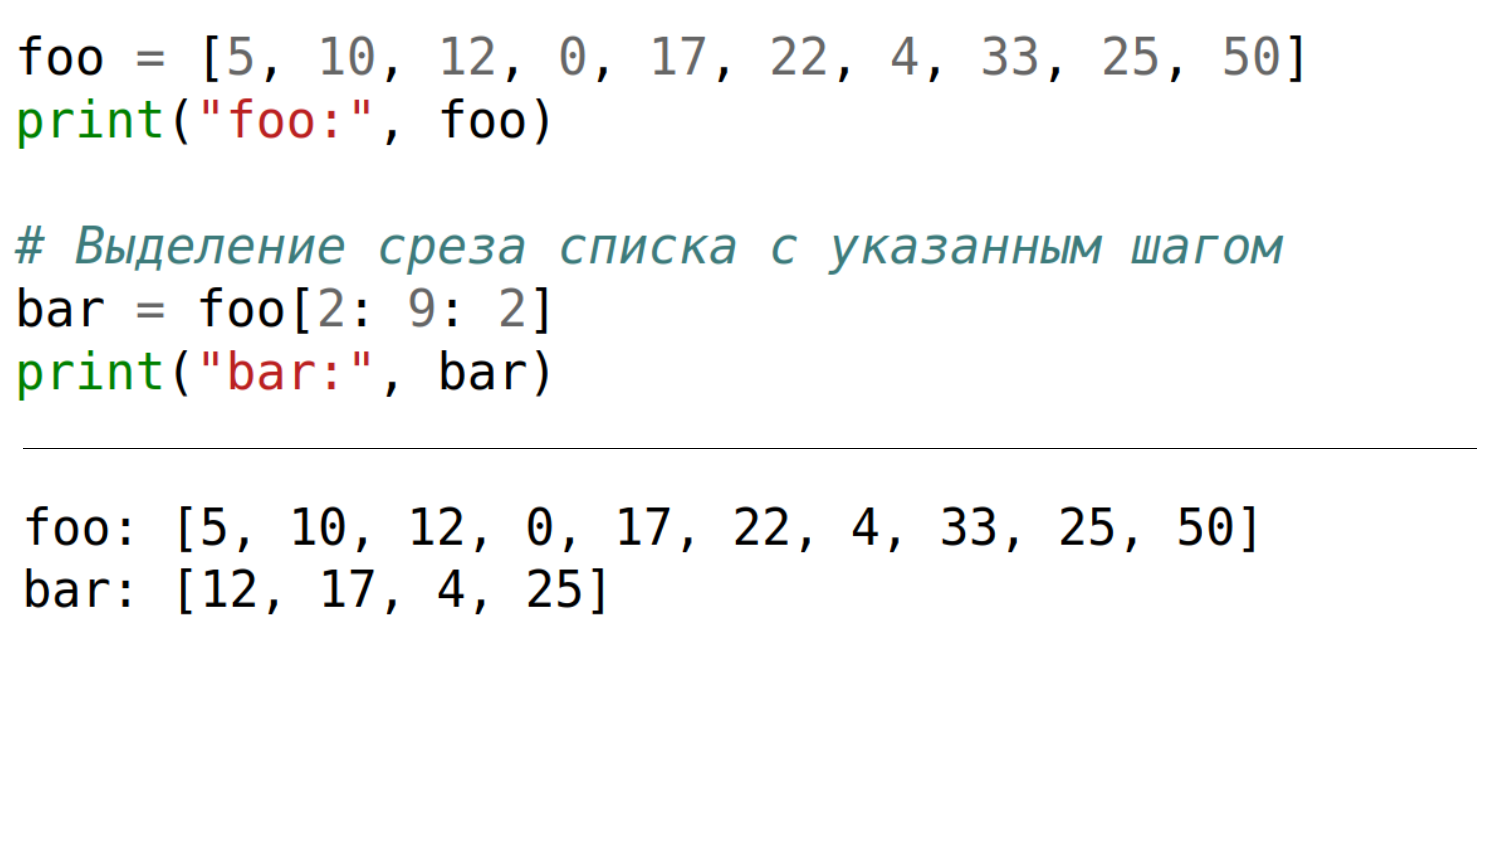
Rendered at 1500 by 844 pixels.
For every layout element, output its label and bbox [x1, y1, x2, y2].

picture [11, 489, 1276, 633]
picture [11, 23, 1312, 407]
